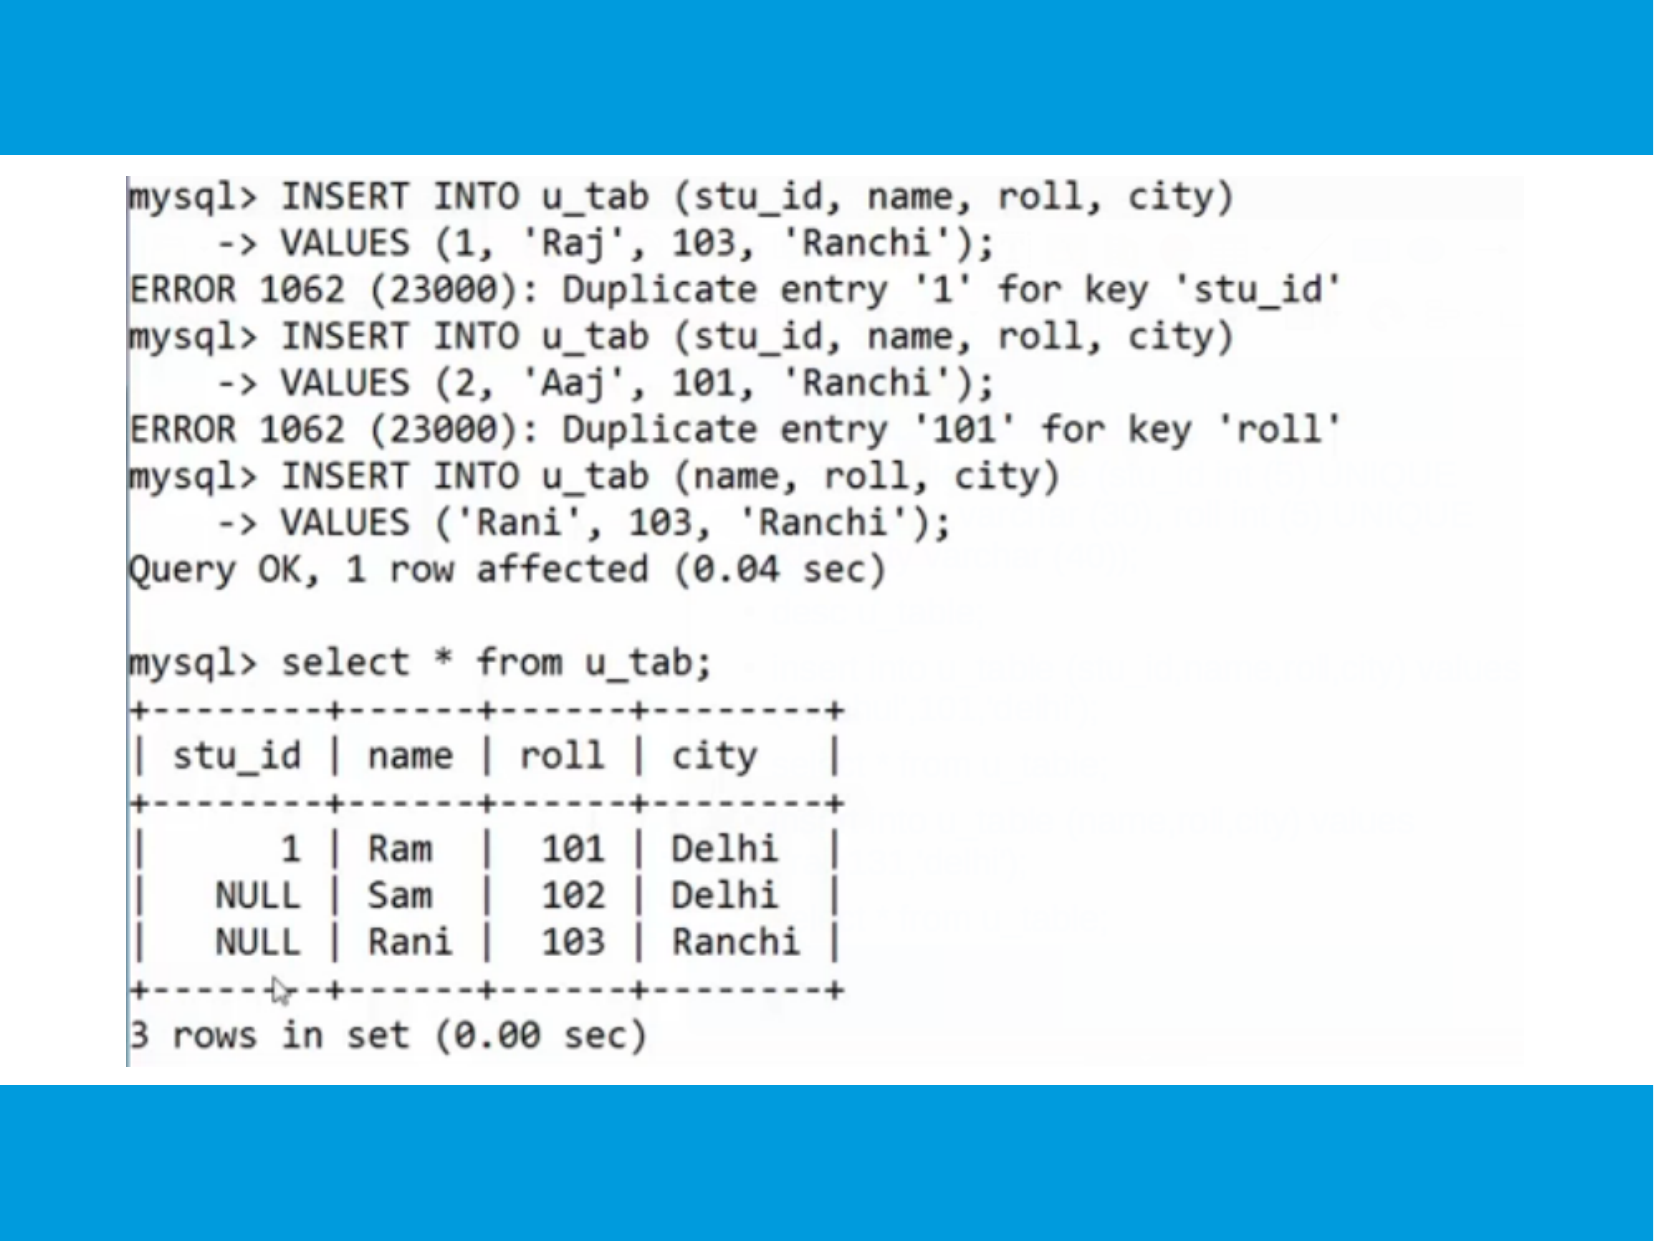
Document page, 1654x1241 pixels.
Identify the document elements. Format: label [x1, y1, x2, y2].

picture [126, 176, 1524, 1067]
